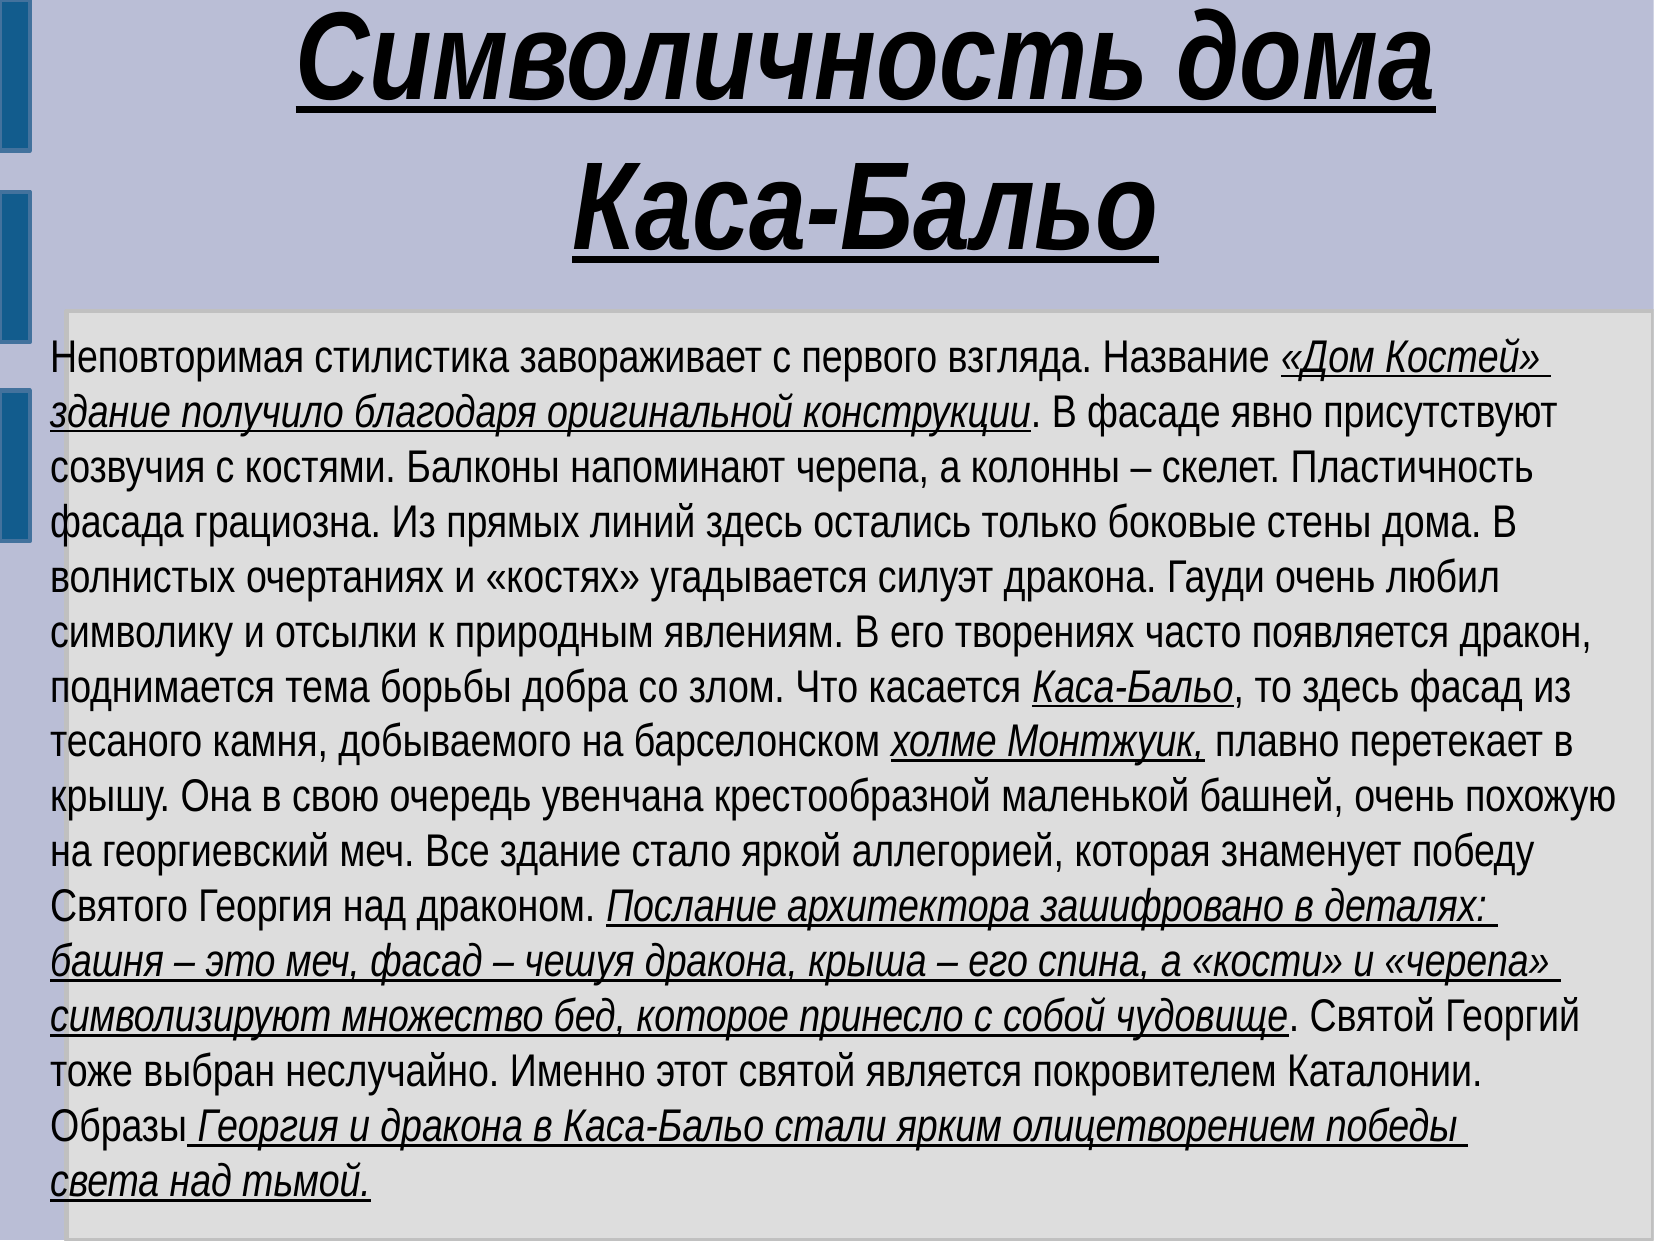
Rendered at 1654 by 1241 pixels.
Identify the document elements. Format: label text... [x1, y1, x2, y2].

title Символичность дома Каса-Бальо [269, 0, 1463, 254]
text_box Неповторимая стилистика завораживает с первого взгляда. Название «Дом Костей» здание получило благодаря оригинальной конструкции. В фасаде явно присутствуют созвучия с костями. Балконы напоминают черепа, а колонны – скелет. Пластичность фасада грациозна. Из прямых линий здесь остались только боковые стены дома. В волнистых очертаниях и «костях» угадывается силуэт дракона. Гауди очень любил символику и отсылки к природным явлениям. В его творениях часто появляется дракон, поднимается тема борьбы добра со злом. Что касается Каса-Бальо, то здесь фасад из тесаного камня, добываемого на барселонском холме Монтжуик, плавно перетекает в крышу. Она в свою очередь увенчана крестообразной маленькой башней, очень похожую на георгиевский меч. Все здание стало яркой аллегорией, которая знаменует победу Святого Георгия над драконом. Послание архитектора зашифровано в деталях: башня – это меч, фасад – чешуя дракона, крыша – его спина, а «кости» и «черепа» символизируют множество бед, которое принесло с собой чудовище. Святой Георгий тоже выбран неслучайно. Именно этот святой является покровителем Каталонии. Образы Георгия и дракона в Каса-Бальо стали ярким олицетворением победы света над тьмой. [35, 318, 1630, 1167]
